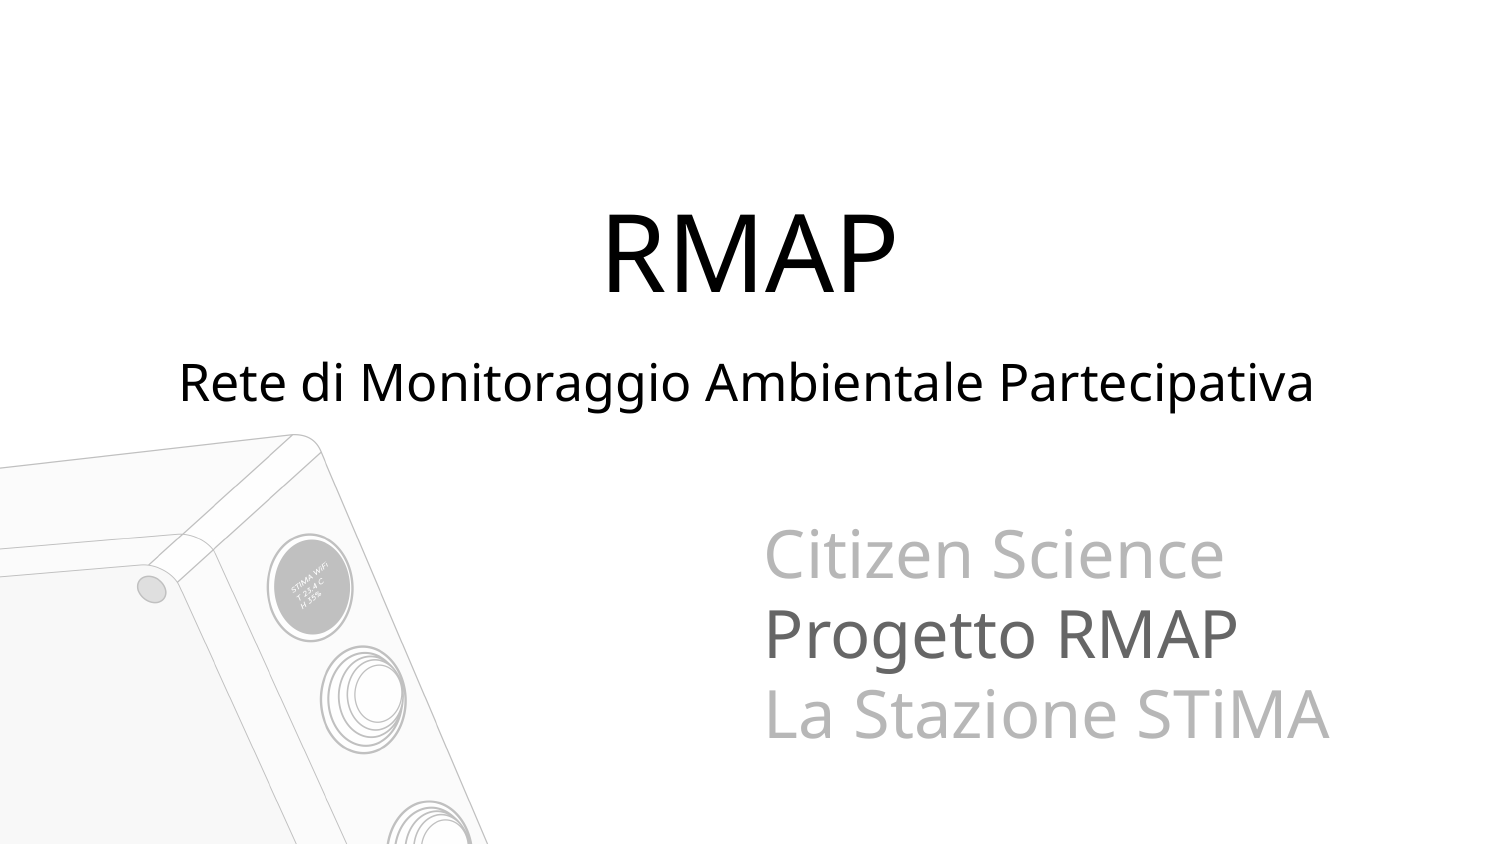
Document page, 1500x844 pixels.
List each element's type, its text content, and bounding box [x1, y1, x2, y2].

subtitle Rete di Monitoraggio Ambientale Partecipativa [49, 334, 1447, 465]
text_box Citizen Science Progetto RMAP La Stazione STiMA [749, 496, 1372, 767]
title RMAP [51, 122, 1449, 459]
picture [0, 434, 492, 844]
